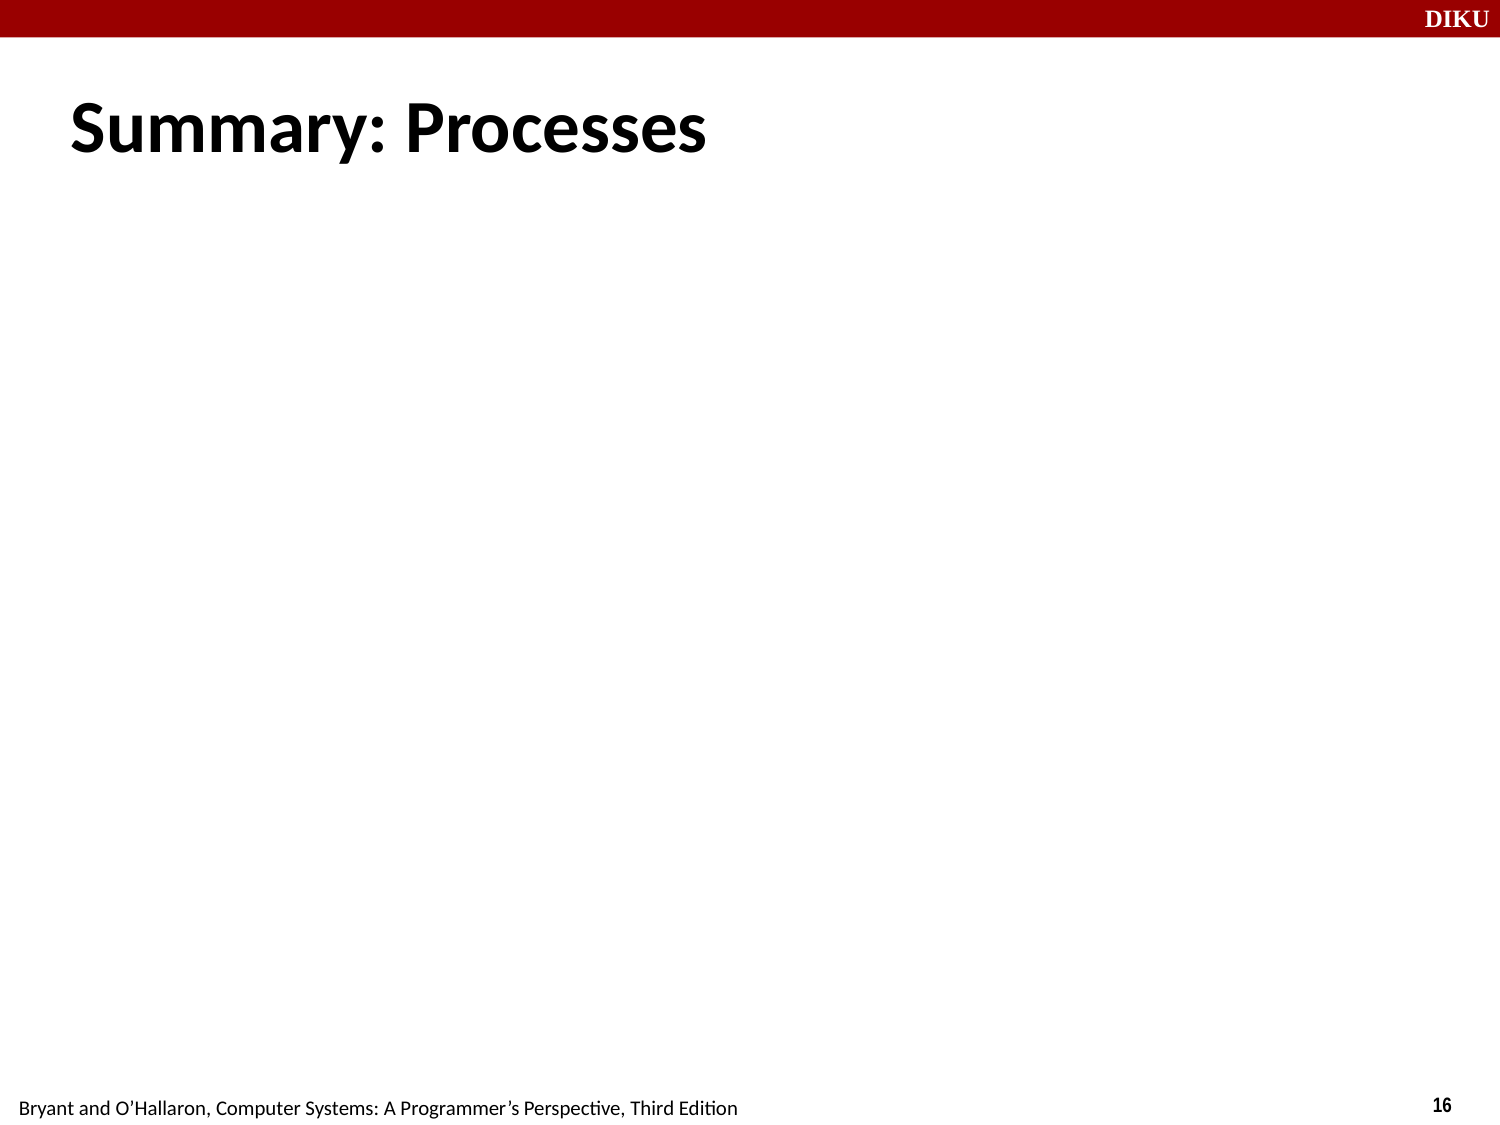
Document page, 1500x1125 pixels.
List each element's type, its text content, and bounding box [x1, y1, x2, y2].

text_box Summary: Processes [55, 75, 917, 169]
